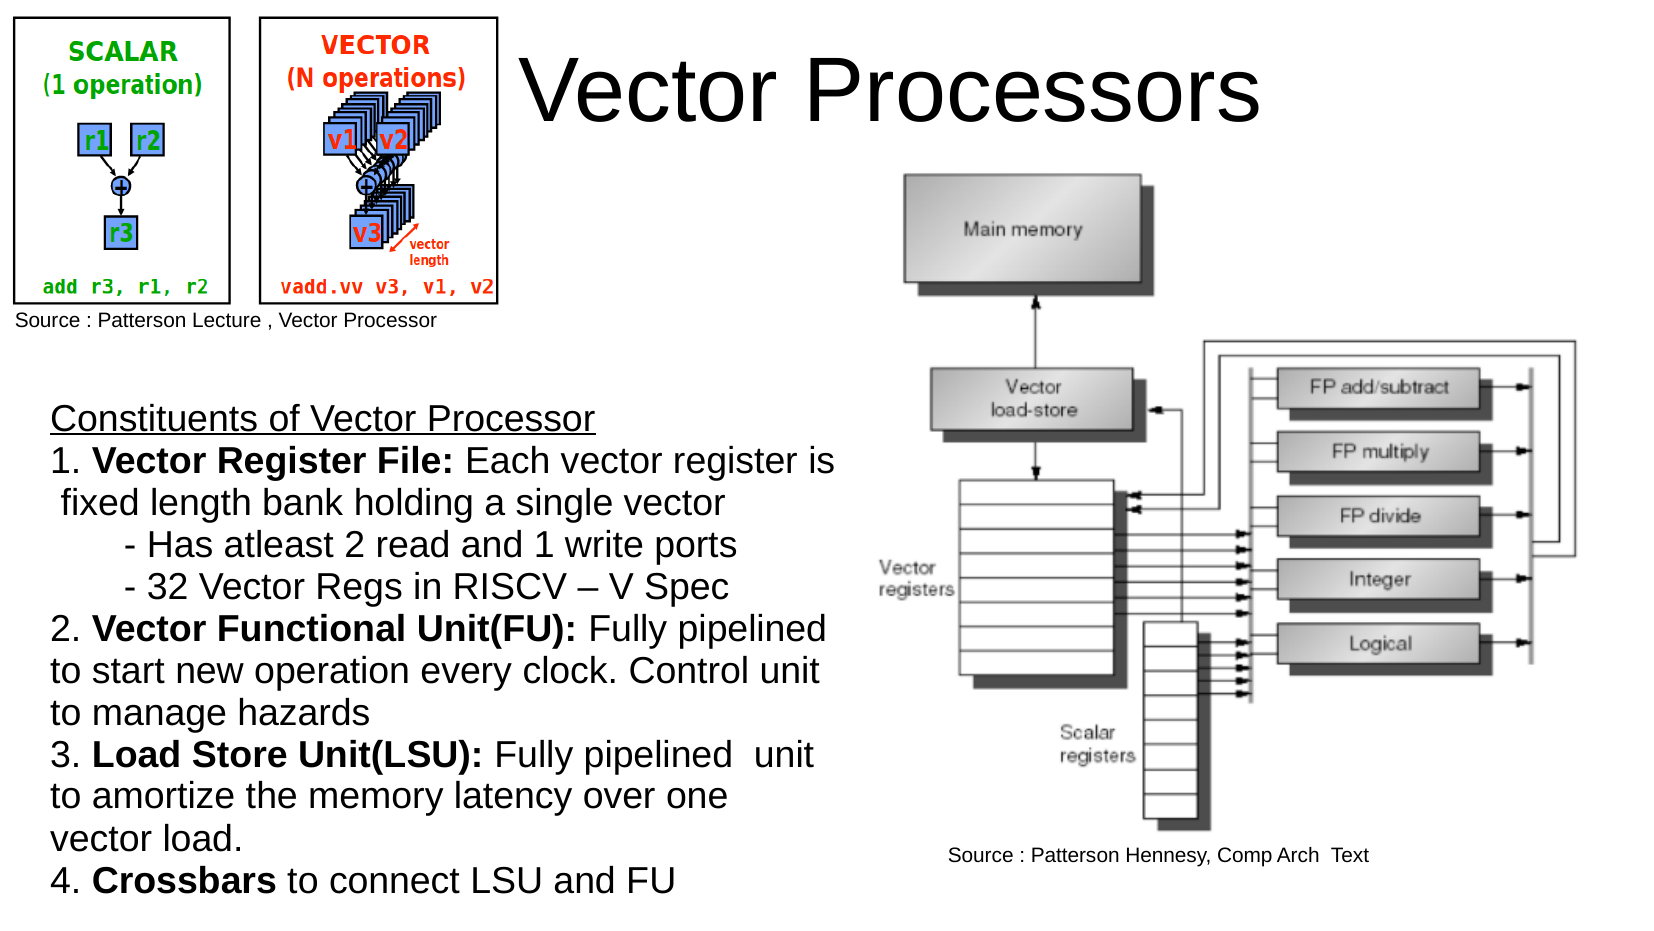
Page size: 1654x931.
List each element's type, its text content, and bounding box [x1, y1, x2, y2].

picture [7, 11, 508, 308]
text_box Source : Patterson Lecture , Vector Processor [0, 301, 485, 343]
text_box Source : Patterson Hennesy, Comp Arch Text [933, 835, 1642, 875]
title Vector Processors [508, 37, 1571, 142]
picture [844, 158, 1642, 851]
text_box Constituents of Vector Processor 1. Vector Register File: Each vector register is fixed length bank holding a single vector - Has atleast 2 read and 1 write ports - 32 Vector Regs in RISCV – V Spec 2. Vector Functional Unit(FU): Fully pipelined to start new operation every clock. Control unit to manage hazards 3. Load Store Unit(LSU): Fully pipelined unit to amortize the memory latency over one vector load. 4. Crossbars to connect LSU and FU [35, 389, 851, 909]
